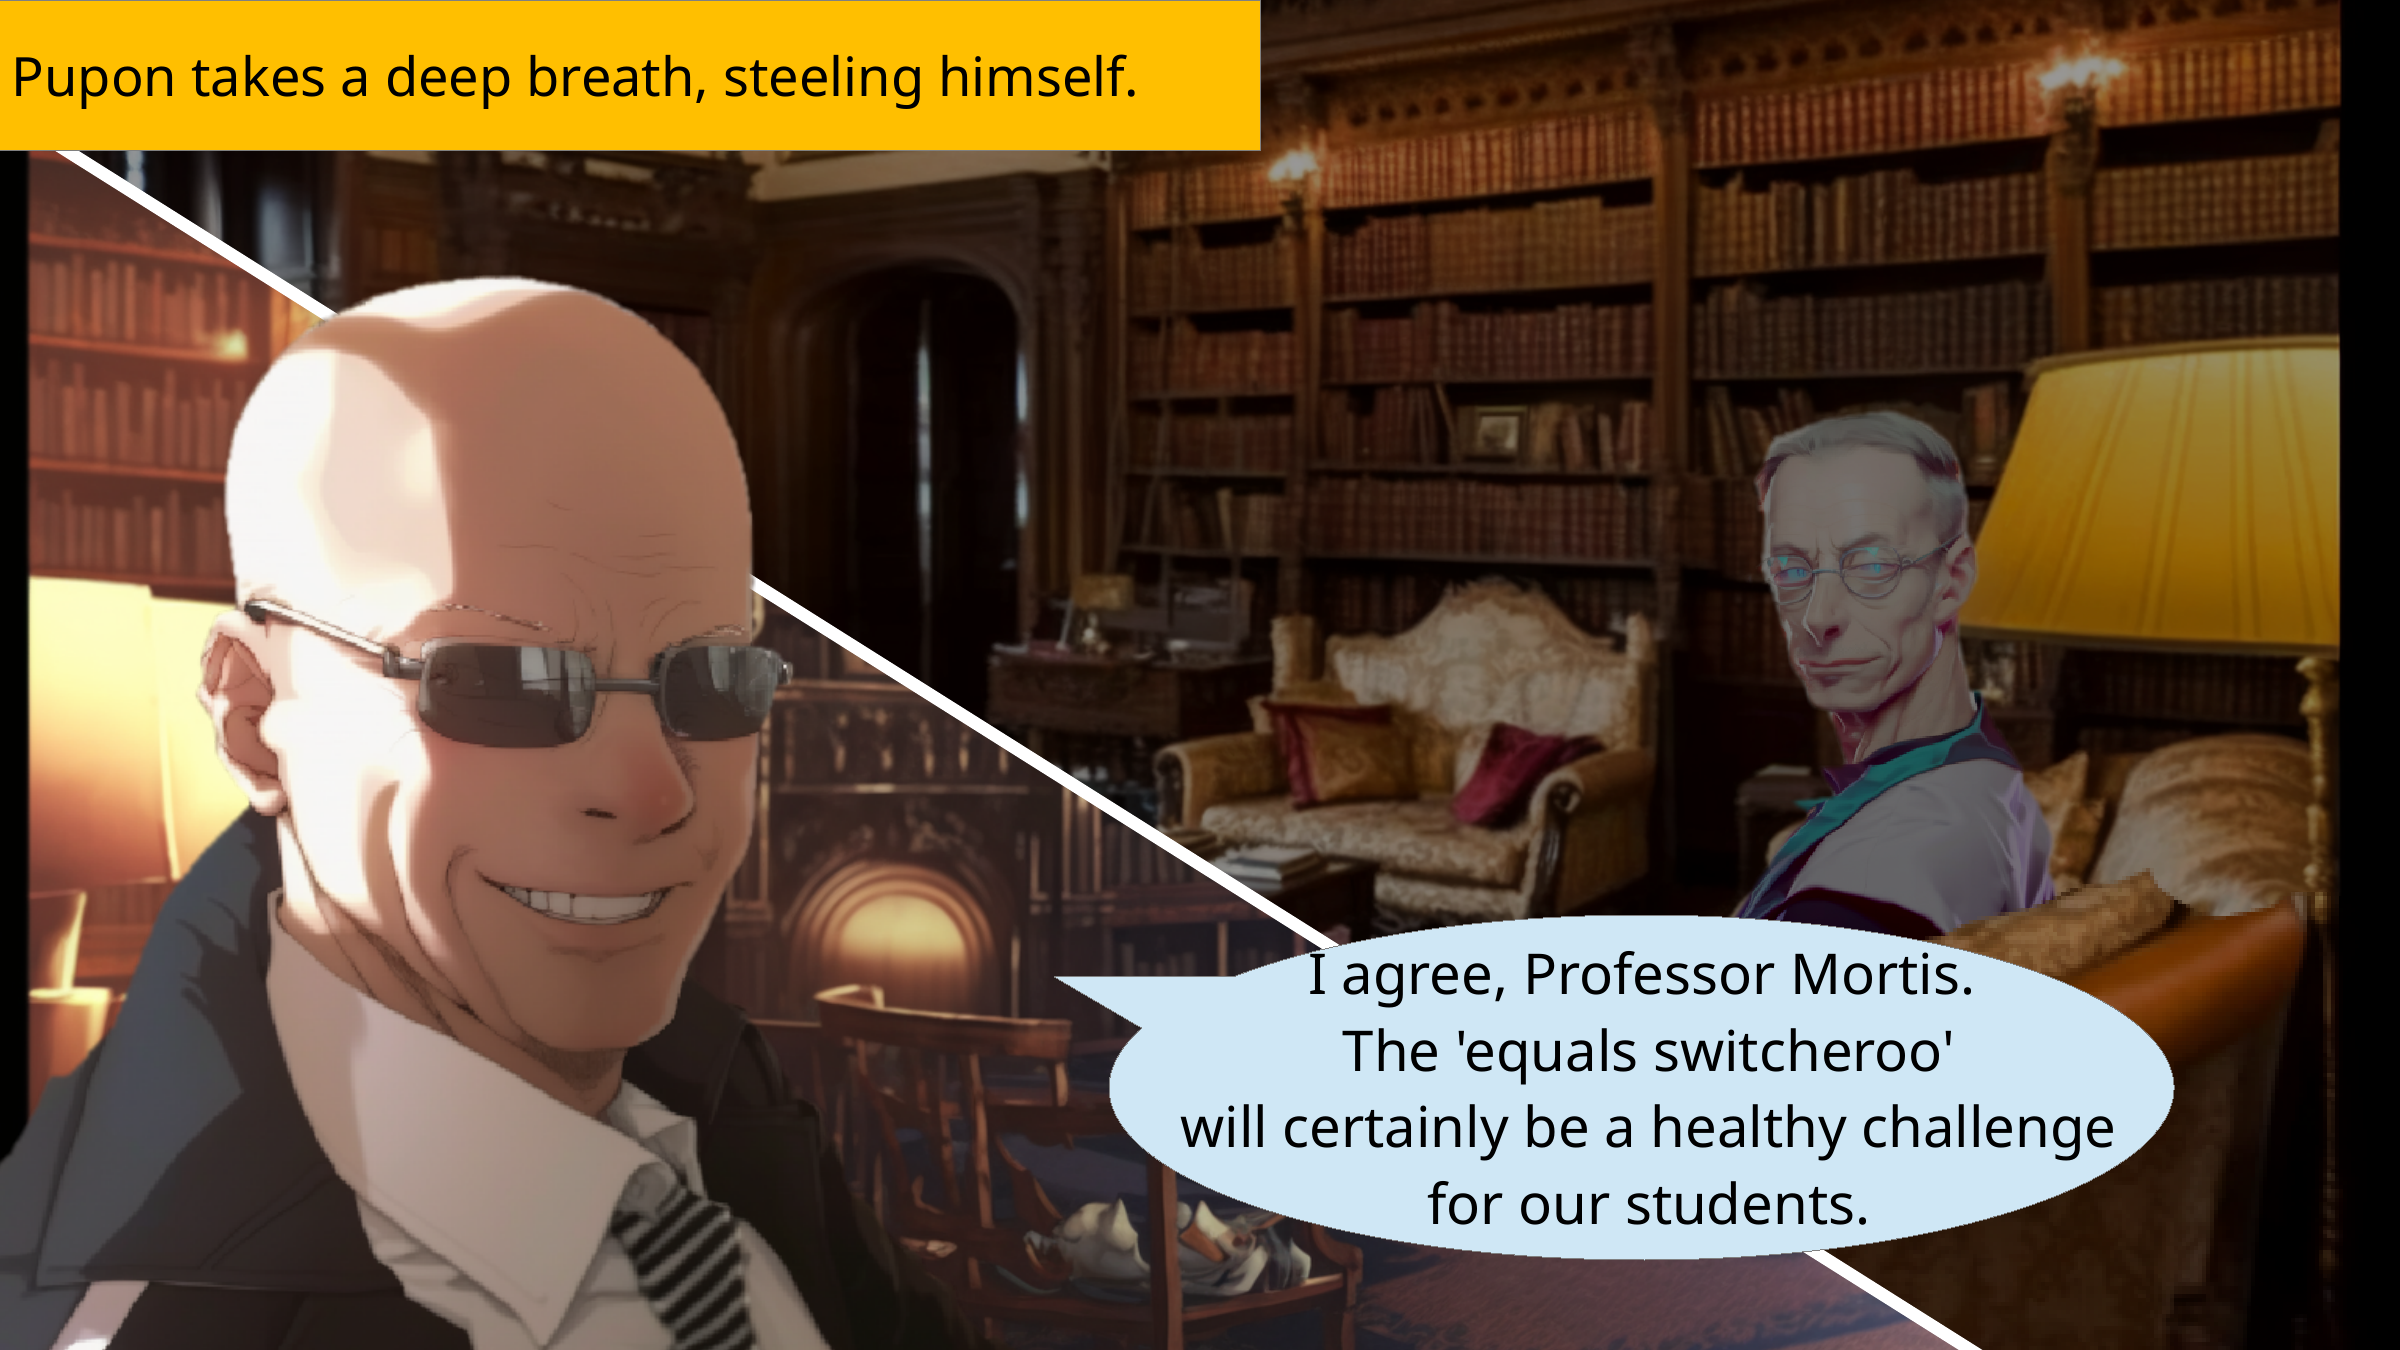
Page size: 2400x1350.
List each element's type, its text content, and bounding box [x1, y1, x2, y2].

text_box I agree, Professor Mortis. The 'equals switcheroo' will certainly be a healthy challenge for our students. [1054, 915, 2175, 1261]
picture [0, 266, 1072, 1350]
text_box Pupon takes a deep breath, steeling himself. [0, 0, 1261, 151]
text_box [0, 0, 2400, 1350]
